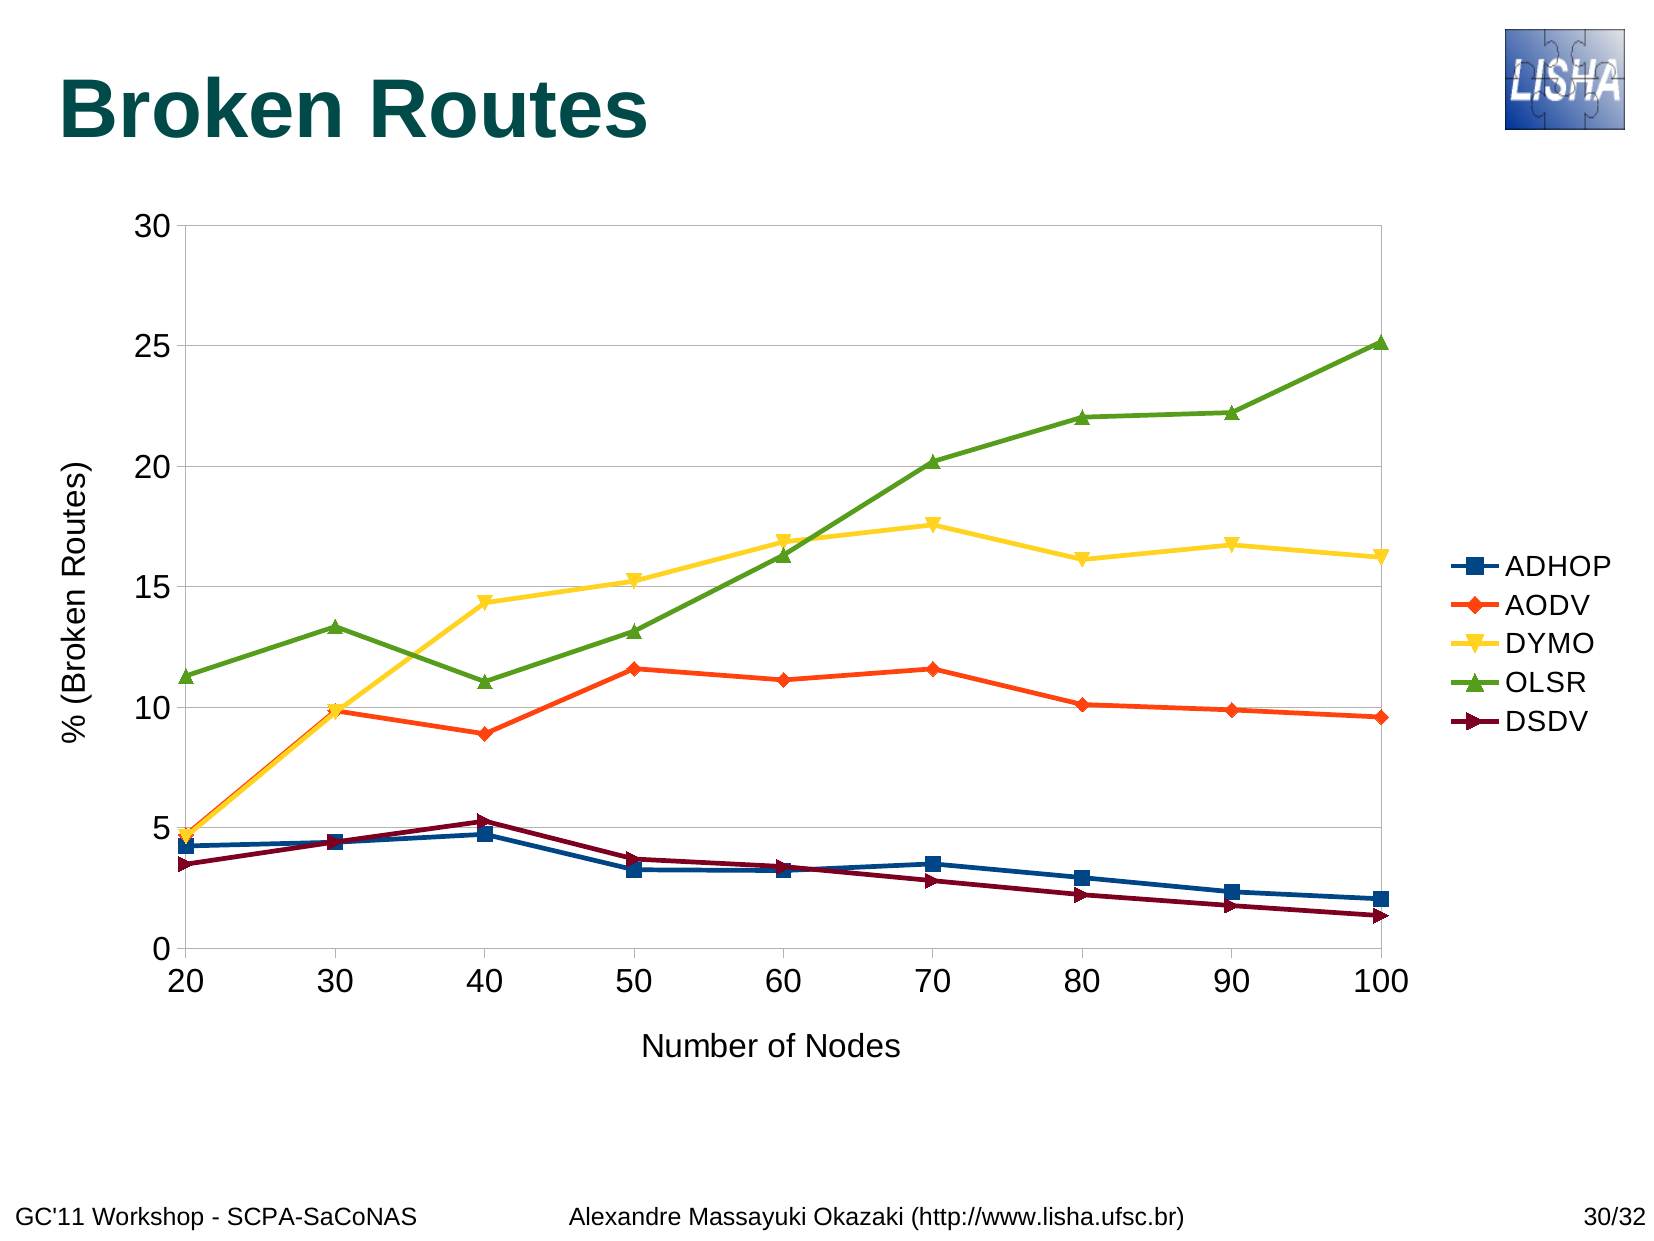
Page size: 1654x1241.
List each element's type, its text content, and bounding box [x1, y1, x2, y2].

chart [18, 189, 1635, 1099]
picture [1595, 29, 1625, 130]
title Broken Routes [58, 11, 1595, 189]
